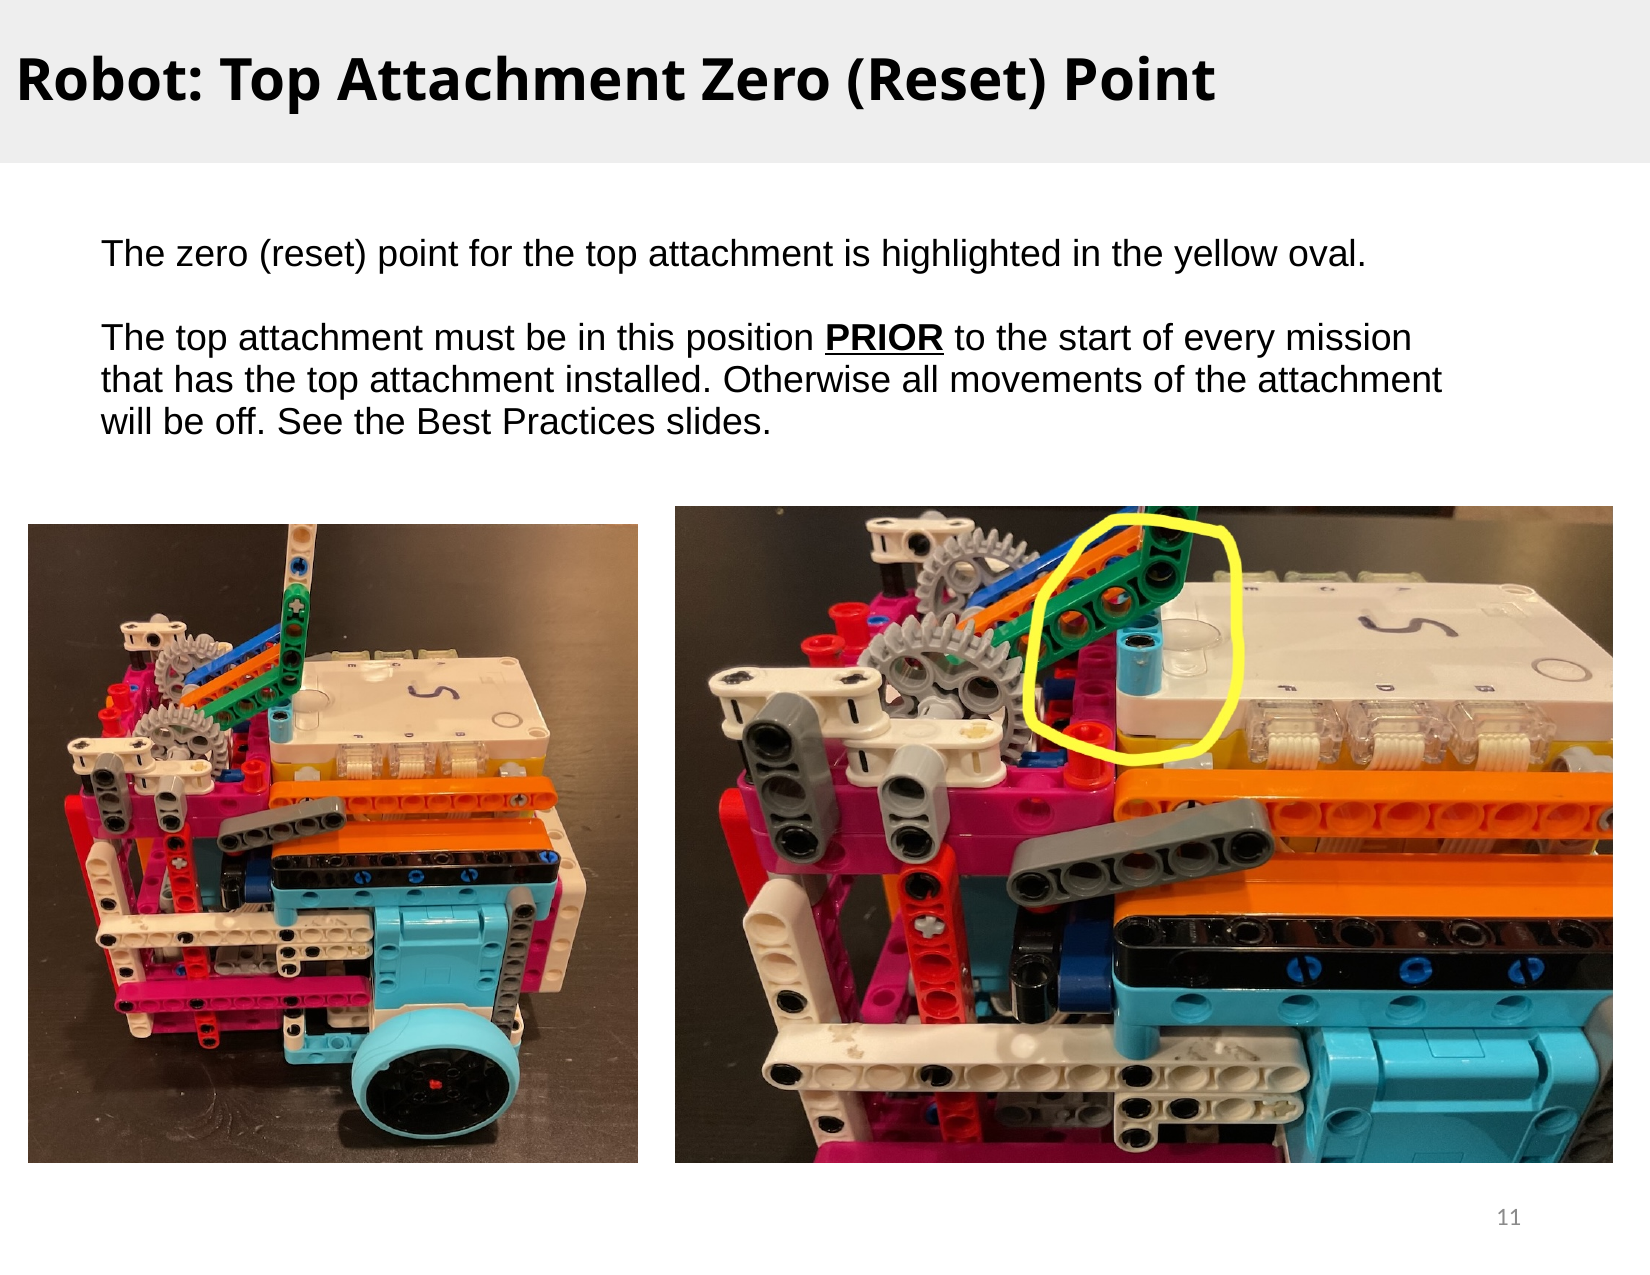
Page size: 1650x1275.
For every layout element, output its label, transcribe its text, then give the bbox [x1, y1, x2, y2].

picture [675, 506, 1613, 1163]
picture [28, 524, 638, 1163]
title Robot: Top Attachment Zero (Reset) Point [0, 0, 1650, 163]
text_box The zero (reset) point for the top attachment is highlighted in the yellow oval. The top attachment must be in this position PRIOR to the start of every mission that has the top attachment installed. Otherwise all movements of the attachment will be off. See the Best Practices slides. [86, 225, 1463, 488]
